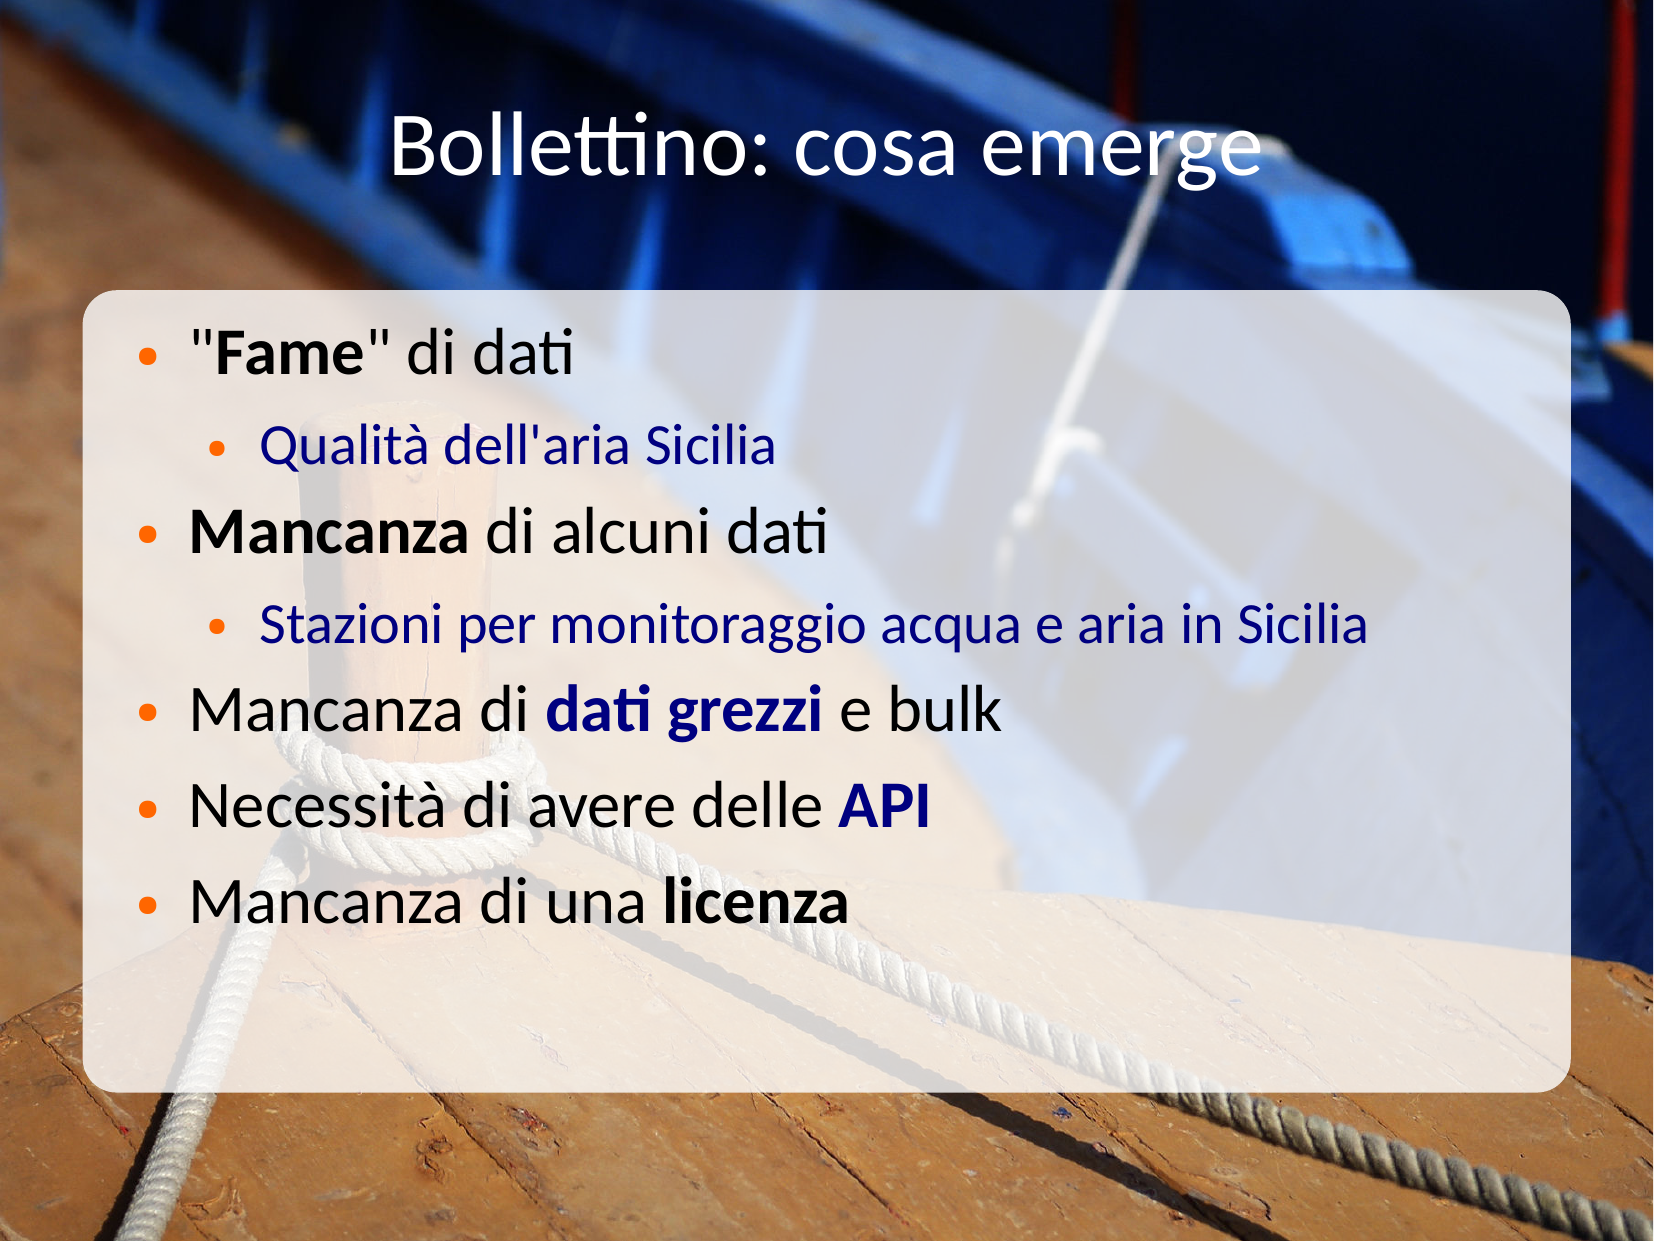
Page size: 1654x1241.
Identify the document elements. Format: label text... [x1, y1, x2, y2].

picture [0, 0, 1654, 1241]
list "Fame" di dati Qualità dell'aria Sicilia Mancanza di alcuni dati Stazioni per monitoraggio acqua e aria in Sicilia Mancanza di dati grezzi e bulk Necessità di avere delle API Mancanza di una licenza [118, 324, 1536, 1045]
title Bollettino: cosa emerge [82, 49, 1571, 257]
